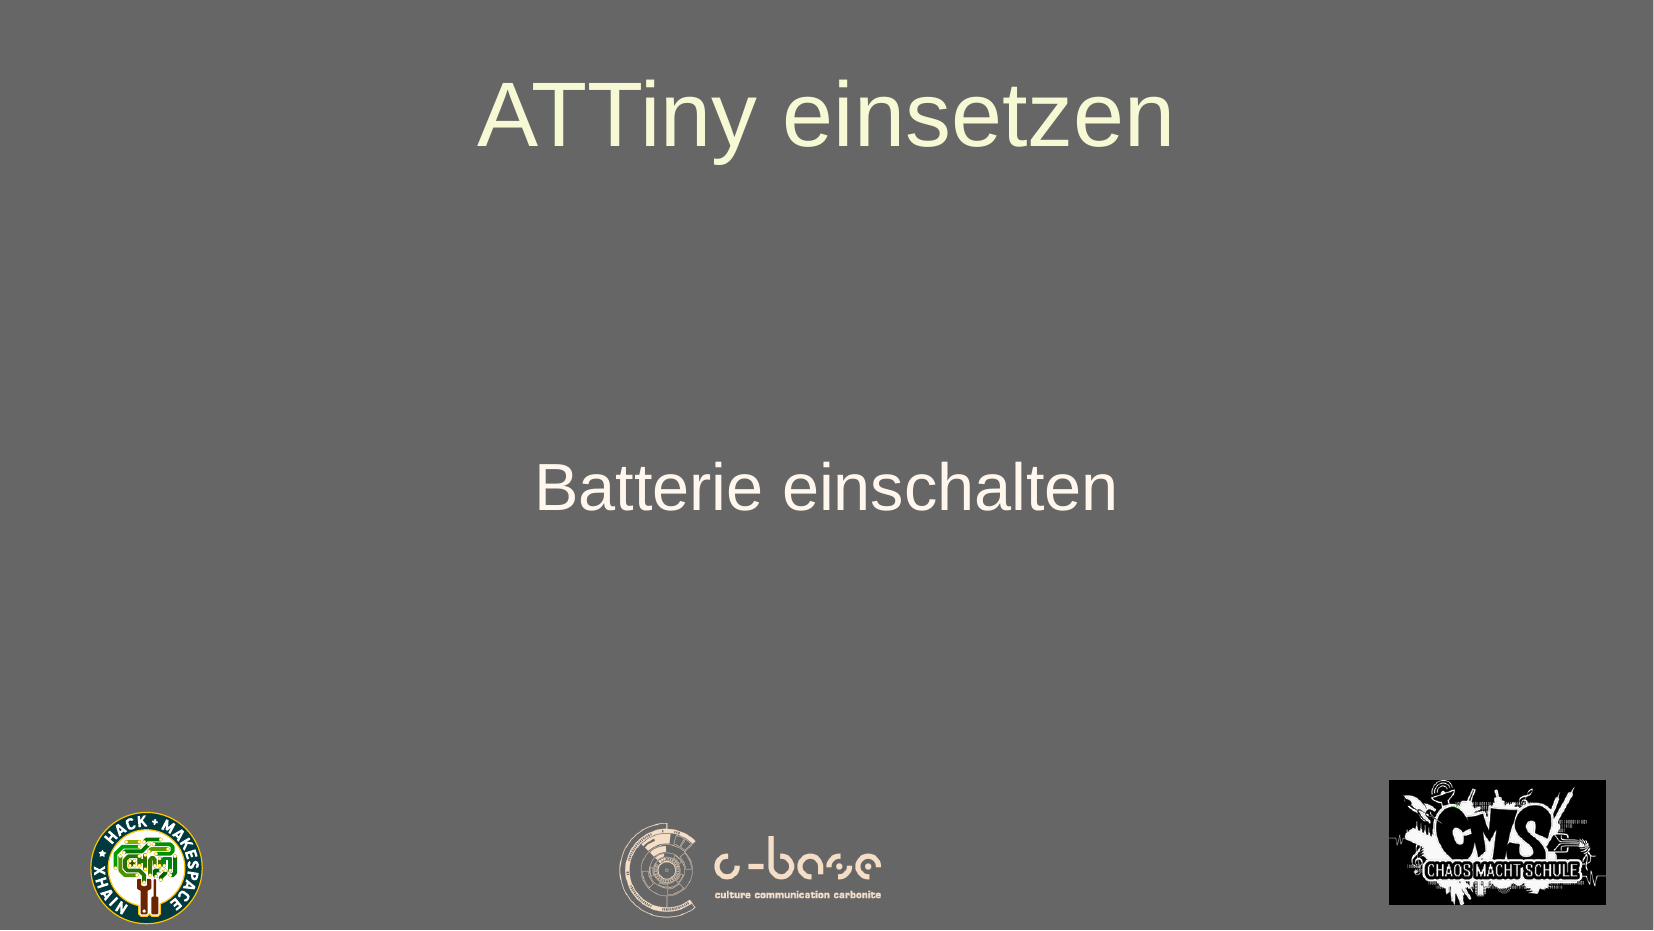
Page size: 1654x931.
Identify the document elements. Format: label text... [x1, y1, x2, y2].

picture [609, 809, 897, 931]
picture [1389, 780, 1606, 905]
subtitle Batterie einschalten [82, 217, 1571, 758]
title ATTiny einsetzen [82, 37, 1571, 193]
